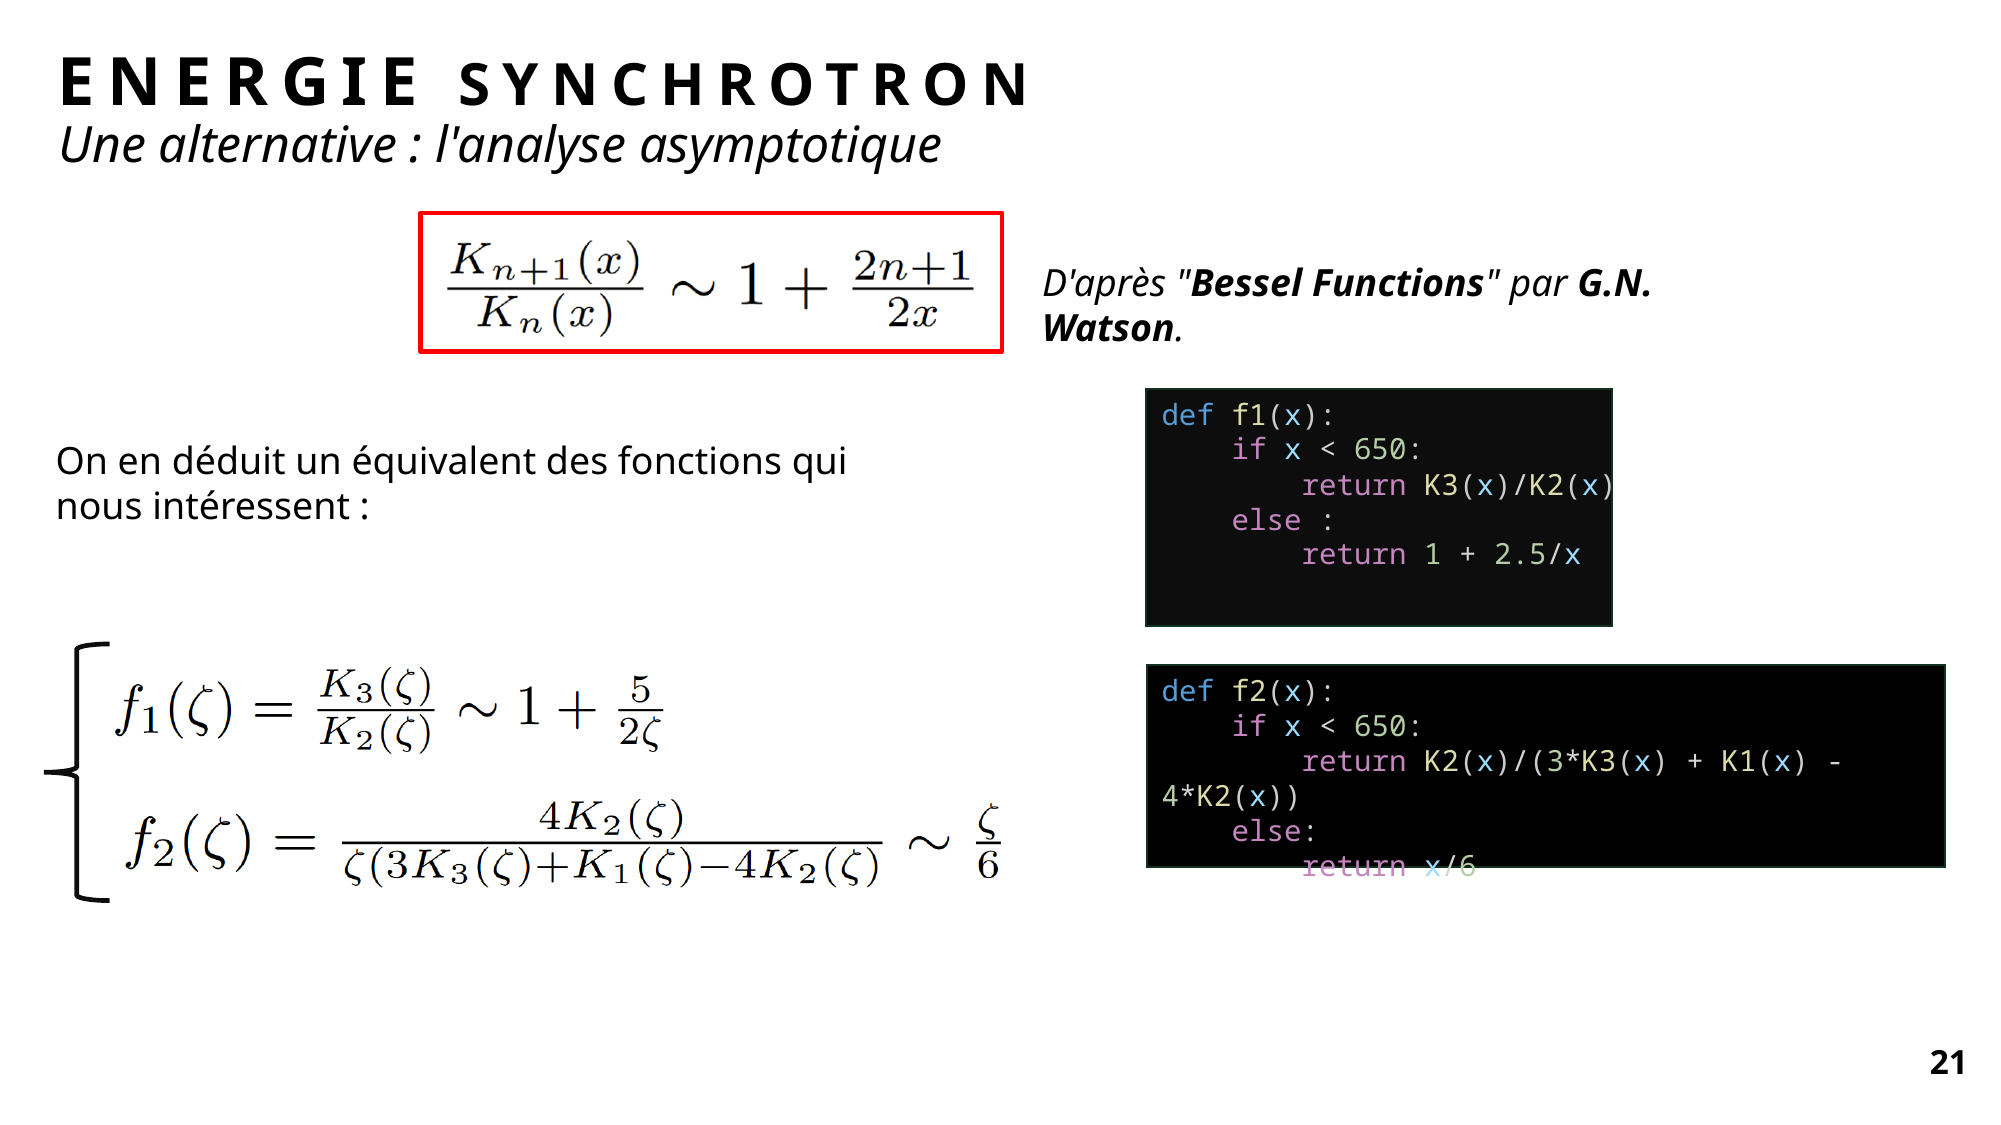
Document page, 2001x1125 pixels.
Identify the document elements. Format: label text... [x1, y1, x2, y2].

text_box <numéro> [1897, 1028, 2000, 1099]
picture [422, 215, 1000, 349]
text_box D'après "Bessel Functions" par G.N. Watson. [1027, 251, 1775, 357]
text_box def f1(x): if x < 650: return K3(x)/K2(x) else : return 1 + 2.5/x [1146, 388, 1760, 624]
text_box Une alternative : l'analyse asymptotique [43, 105, 1668, 181]
picture [110, 663, 1030, 901]
text_box def f2(x): if x < 650: return K2(x)/(3*K3(x) + K1(x) - 4*K2(x)) else: return x/6 [1146, 664, 1967, 935]
text_box On en déduit un équivalent des fonctions qui nous intéressent : [40, 429, 1032, 535]
title Energie synchrotron [42, 0, 1559, 127]
